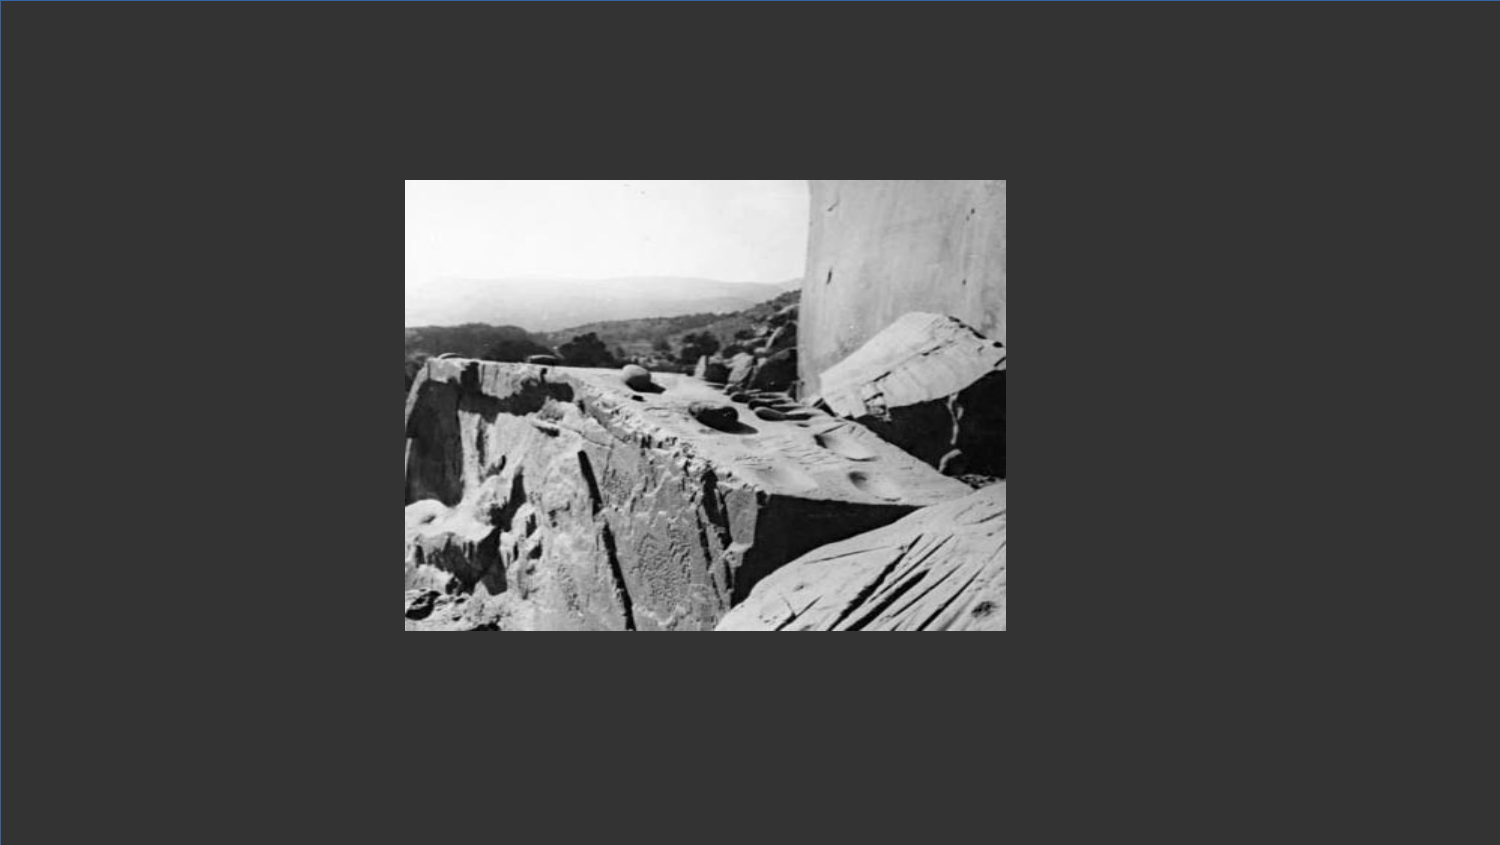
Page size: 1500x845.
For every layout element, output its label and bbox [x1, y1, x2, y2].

text_box [0, 0, 1500, 845]
picture [405, 180, 1006, 631]
